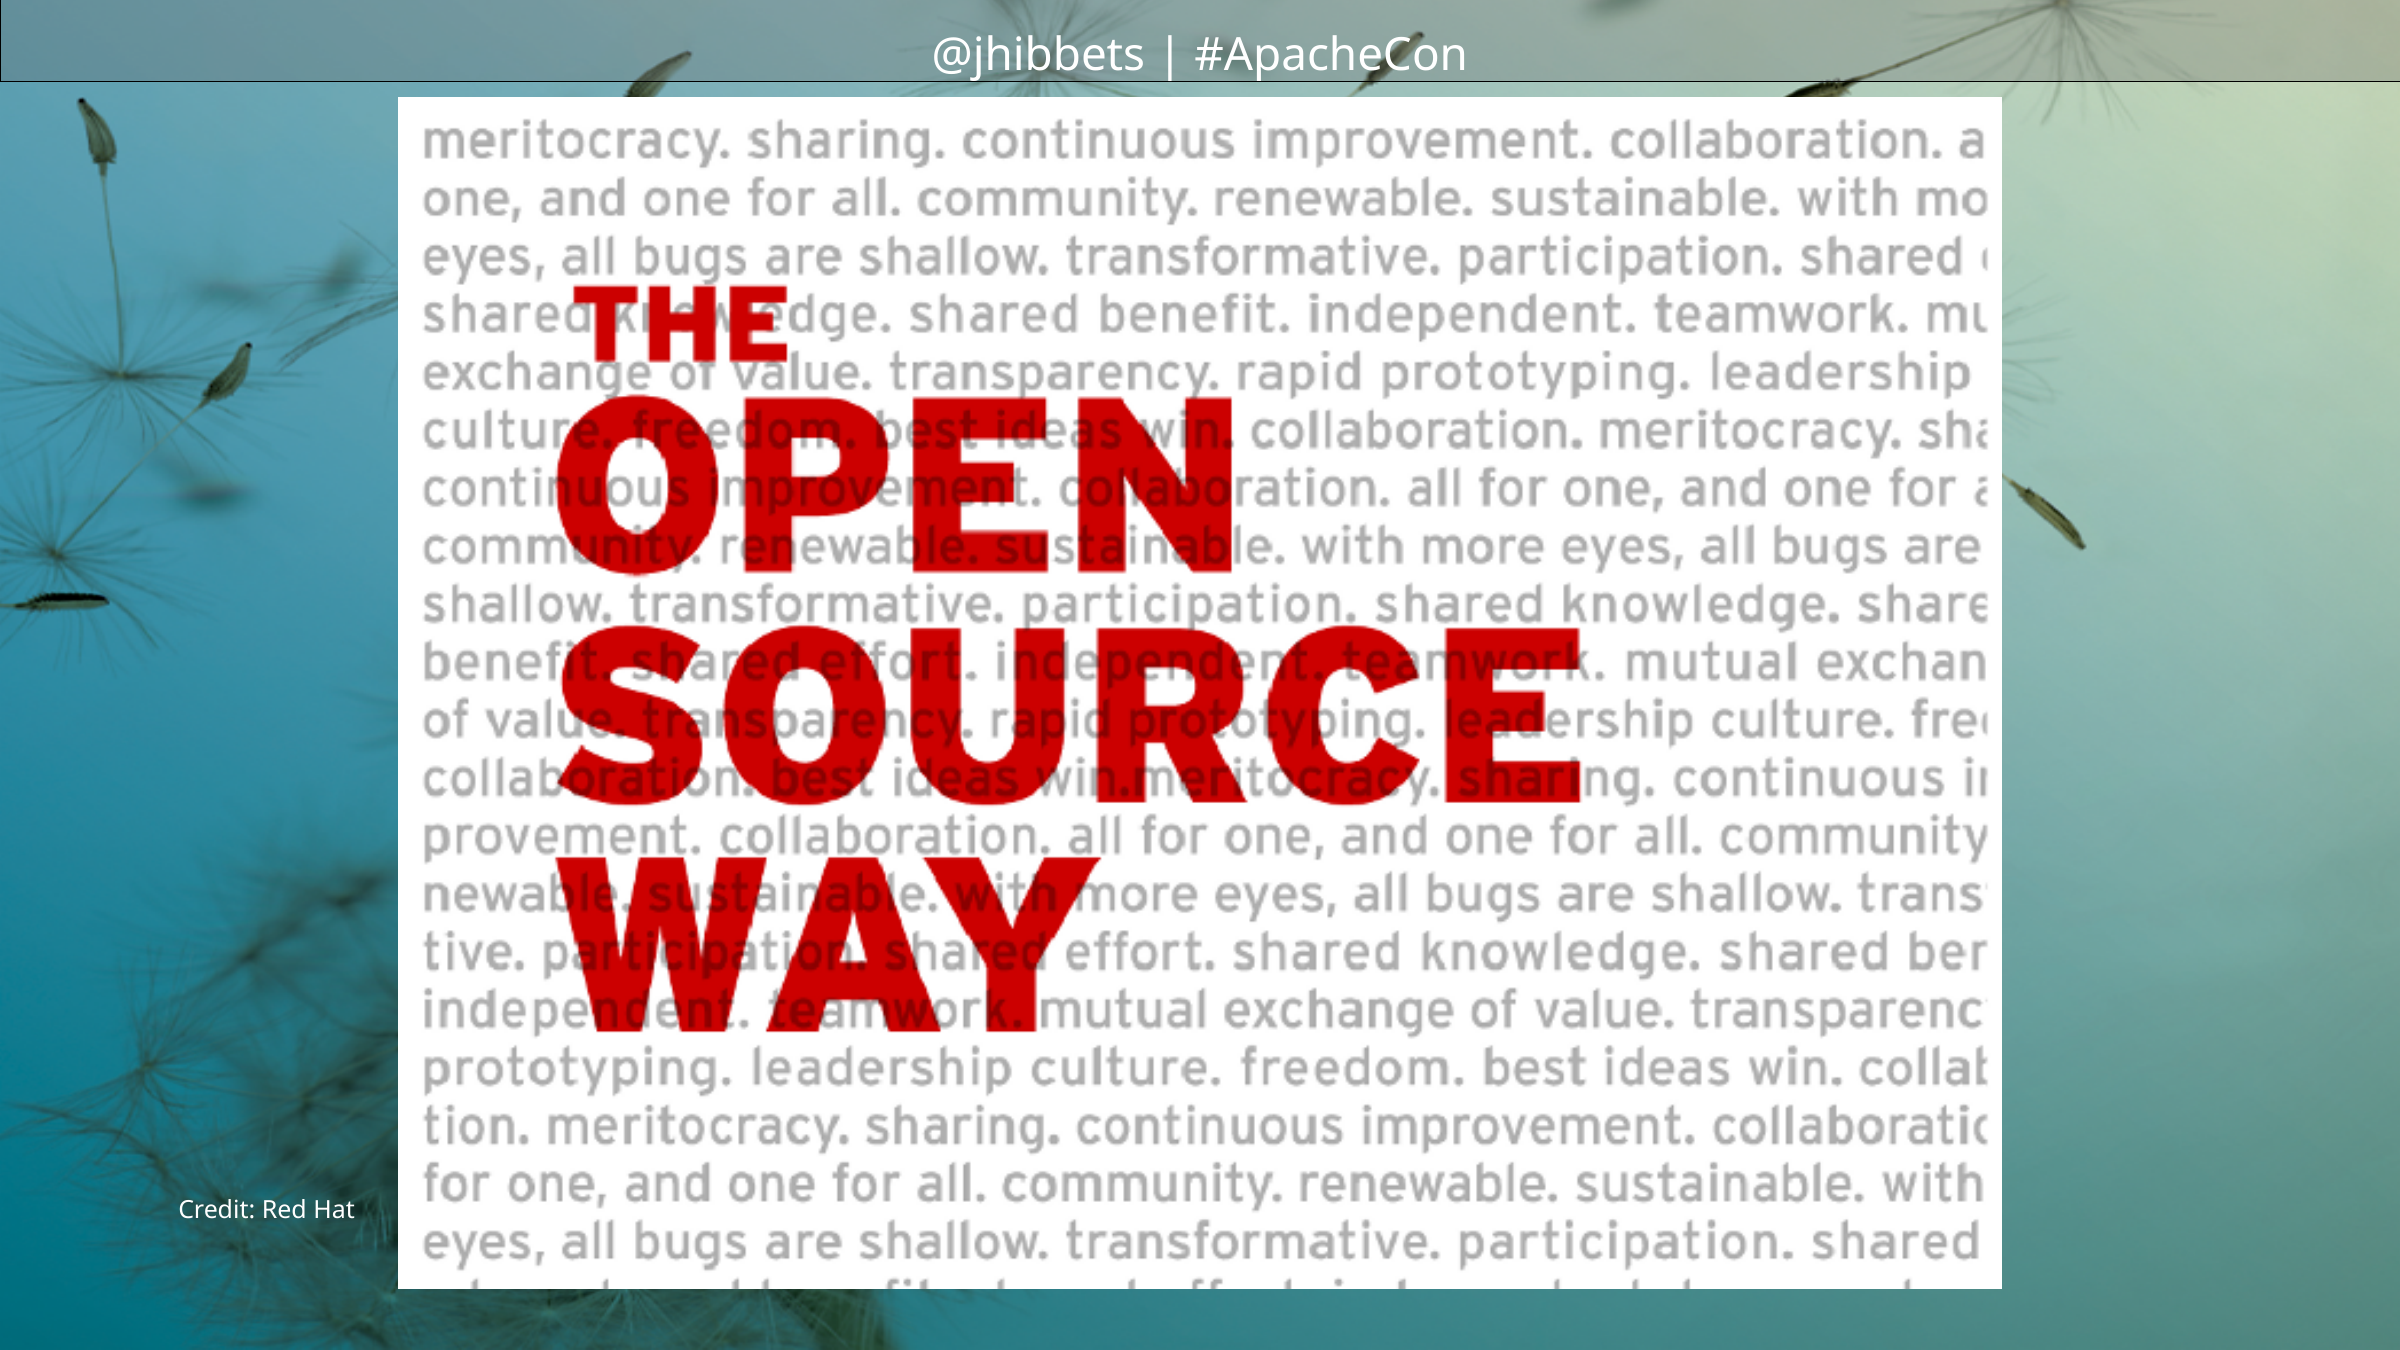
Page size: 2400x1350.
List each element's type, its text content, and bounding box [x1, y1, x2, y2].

picture [0, 82, 2400, 1350]
text_box Credit: Red Hat [163, 1183, 398, 1231]
